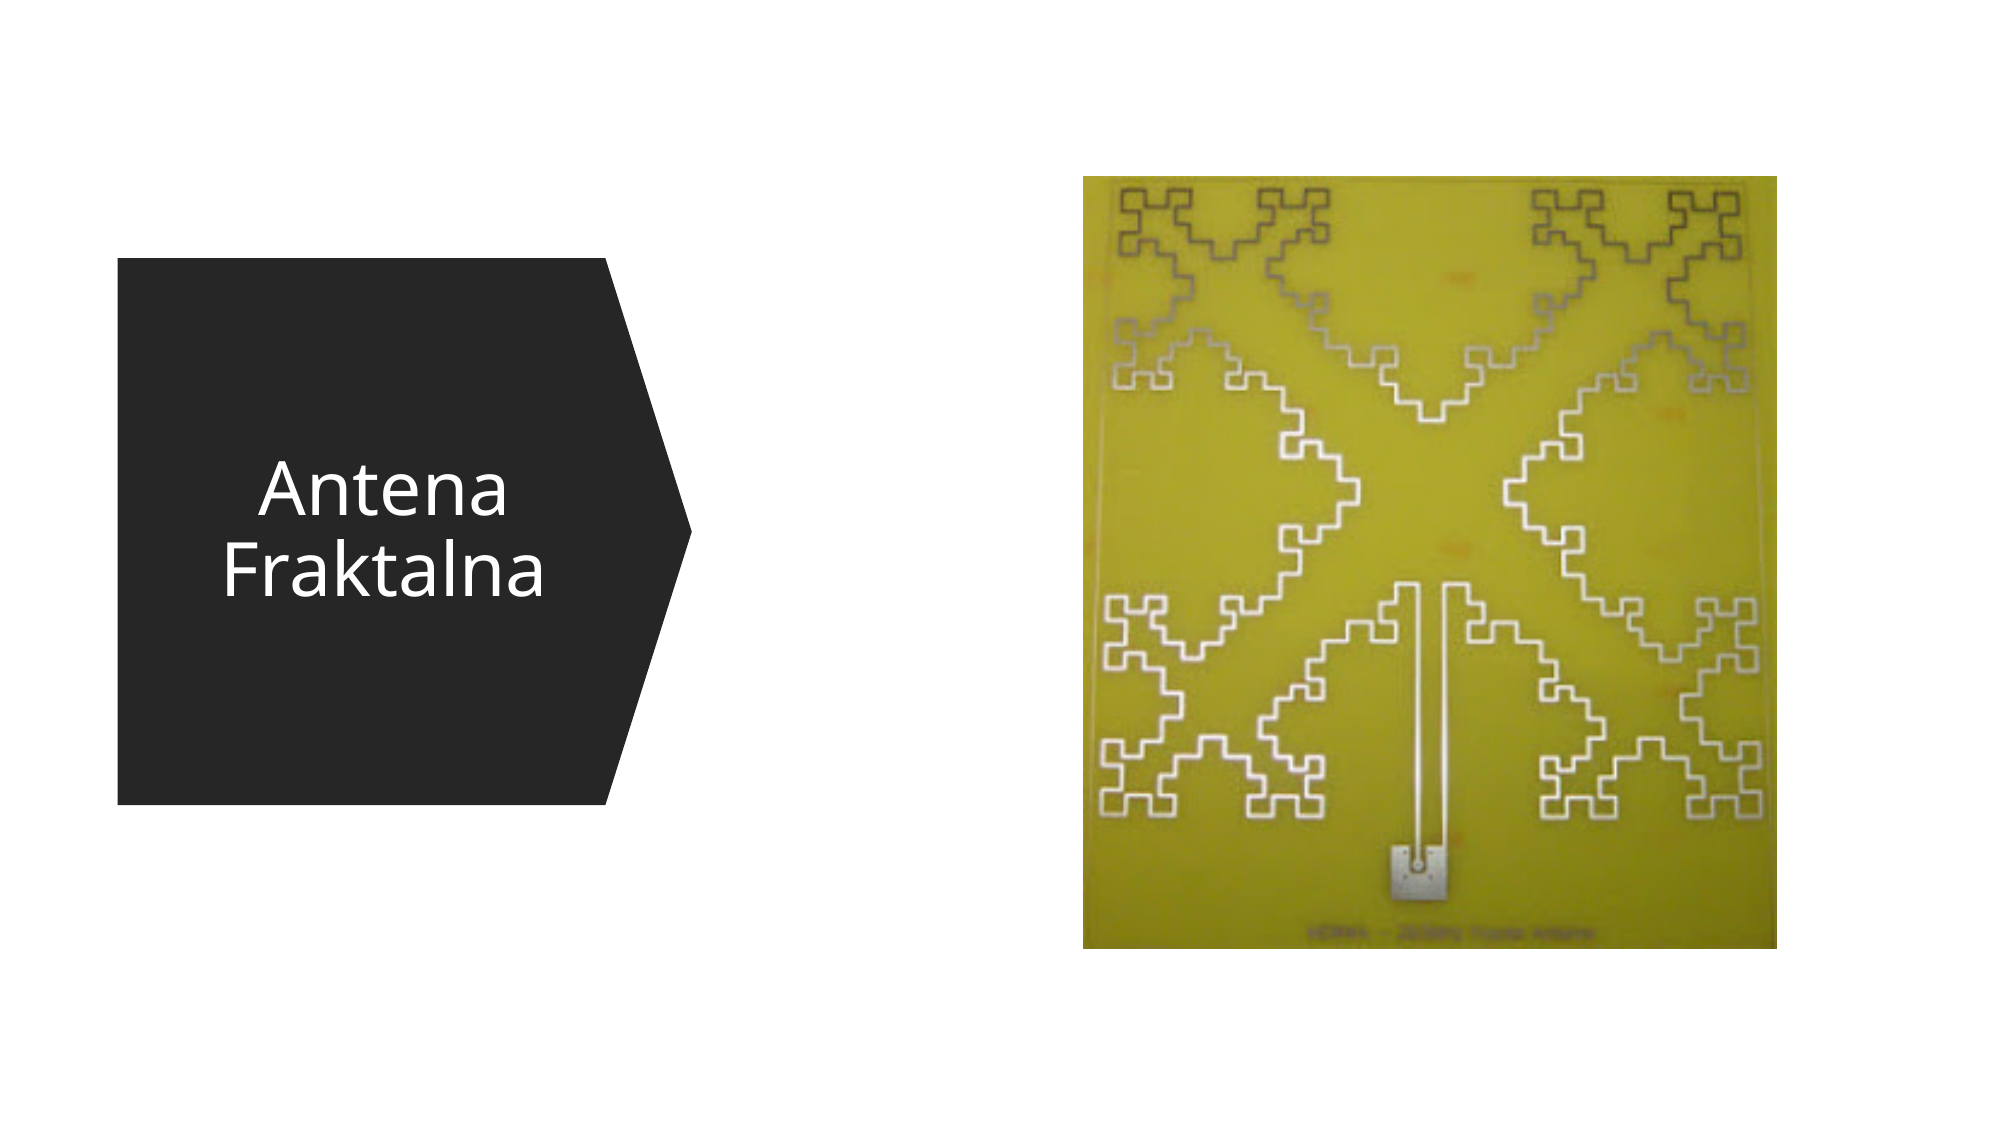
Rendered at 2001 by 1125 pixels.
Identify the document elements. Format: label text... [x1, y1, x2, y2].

picture [1083, 176, 1777, 949]
title Antena Fraktalna [168, 322, 601, 741]
text_box [117, 258, 692, 806]
